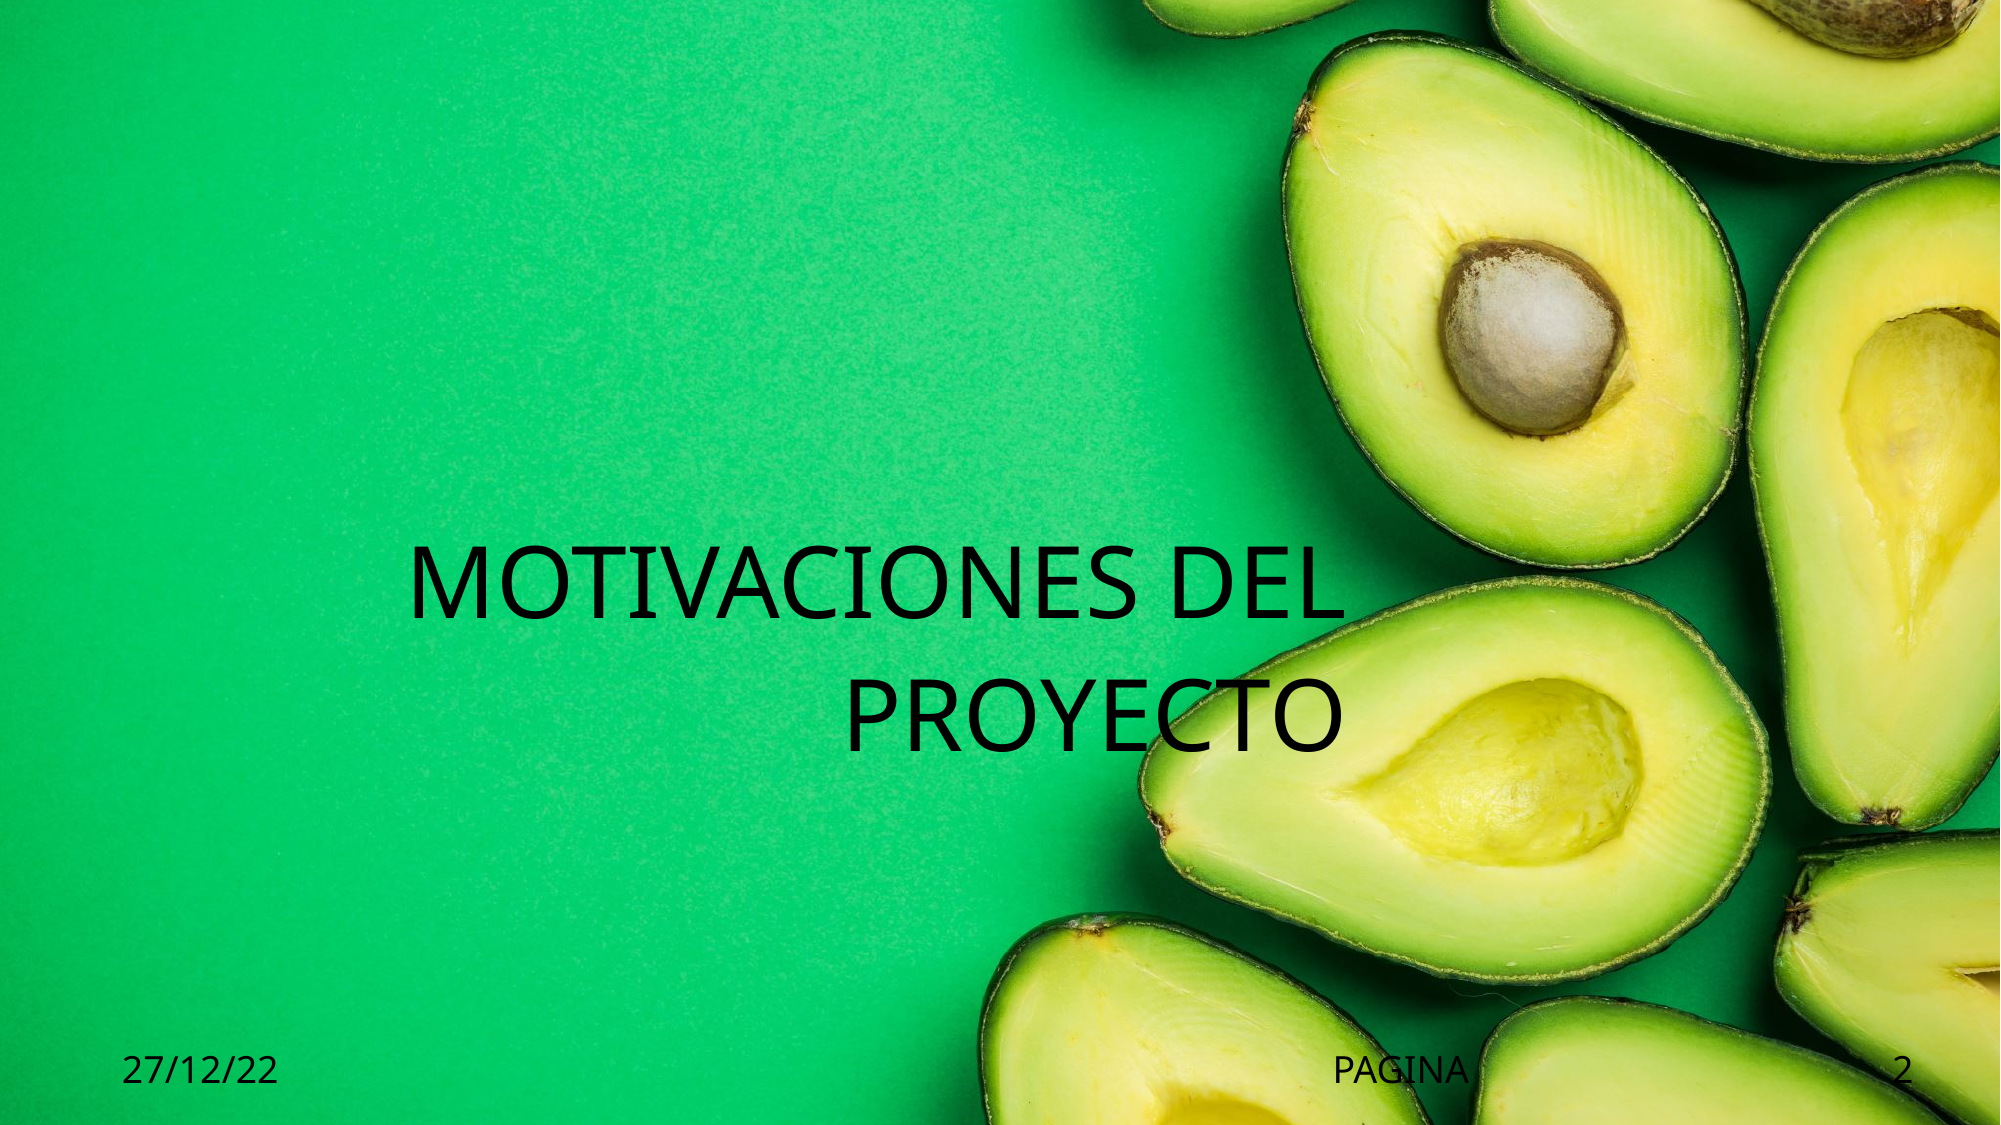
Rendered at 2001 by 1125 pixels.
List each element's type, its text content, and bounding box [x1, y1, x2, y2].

picture [0, 0, 2000, 1125]
footer PAGINA [1317, 1038, 1877, 1099]
slide_number 27/12/22 [107, 1038, 601, 1099]
slide_number <número> [1877, 1038, 1966, 1099]
text_box MOTIVACIONES DEL PROYECTO [0, 499, 1363, 668]
